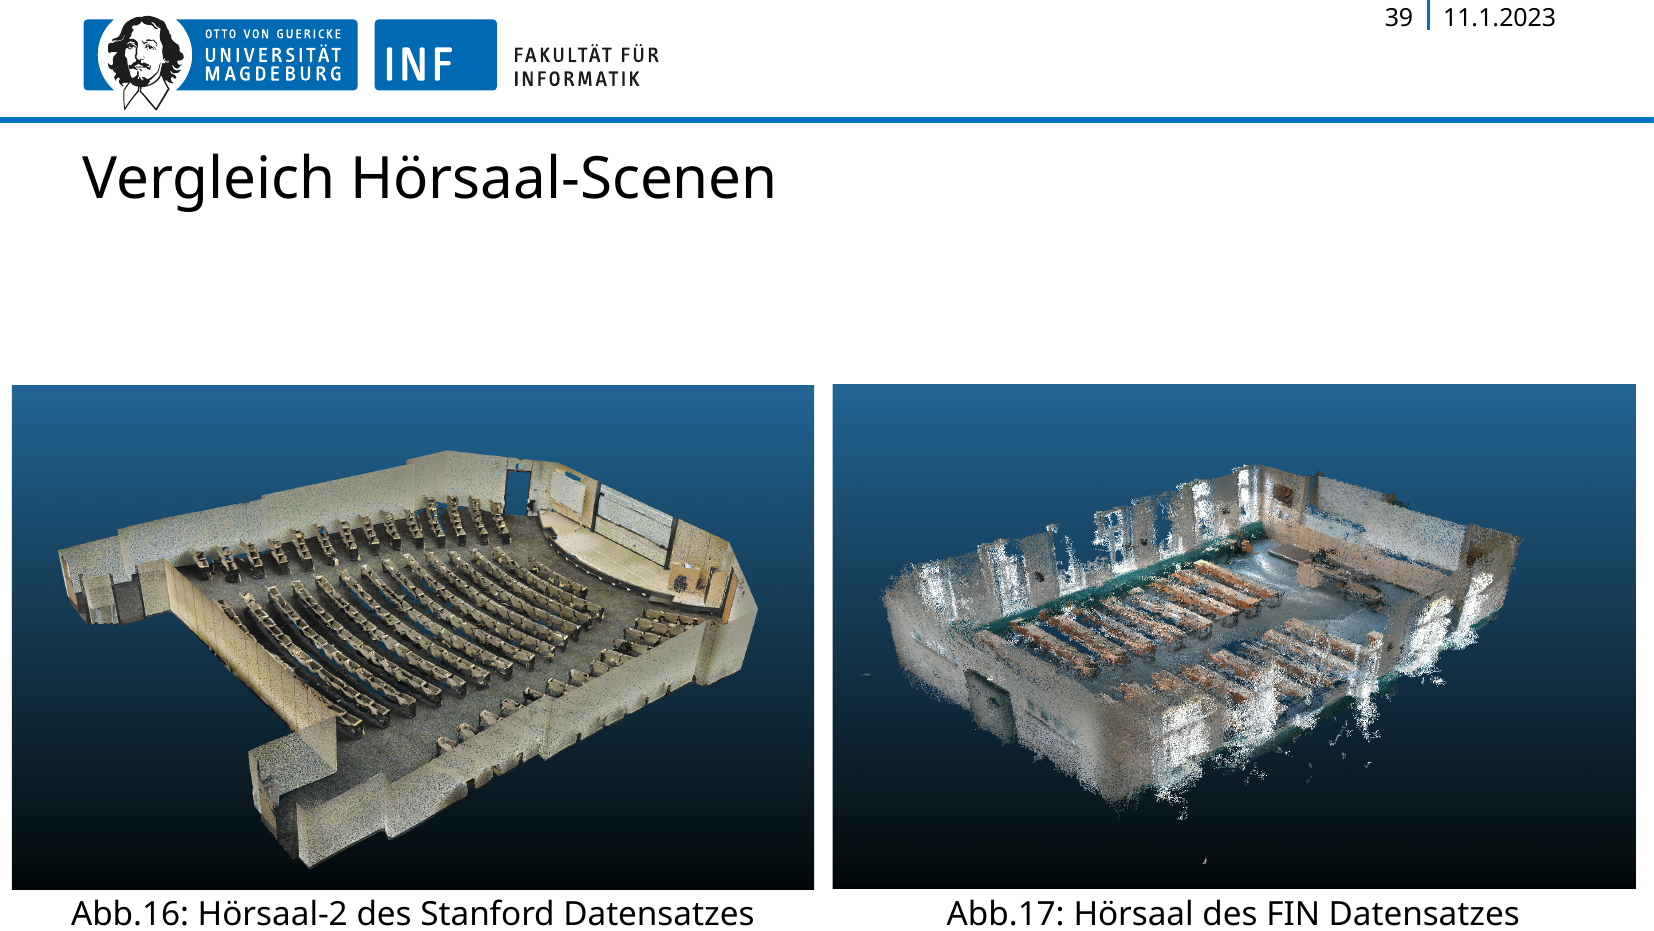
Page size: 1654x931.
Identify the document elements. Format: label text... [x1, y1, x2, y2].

text_box Abb.16: Hörsaal-2 des Stanford Datensatzes [15, 882, 811, 931]
text_box Abb.17: Hörsaal des FIN Datensatzes [832, 882, 1636, 931]
picture [832, 384, 1636, 882]
title Vergleich Hörsaal-Scenen [82, 135, 1571, 218]
picture [11, 385, 815, 890]
